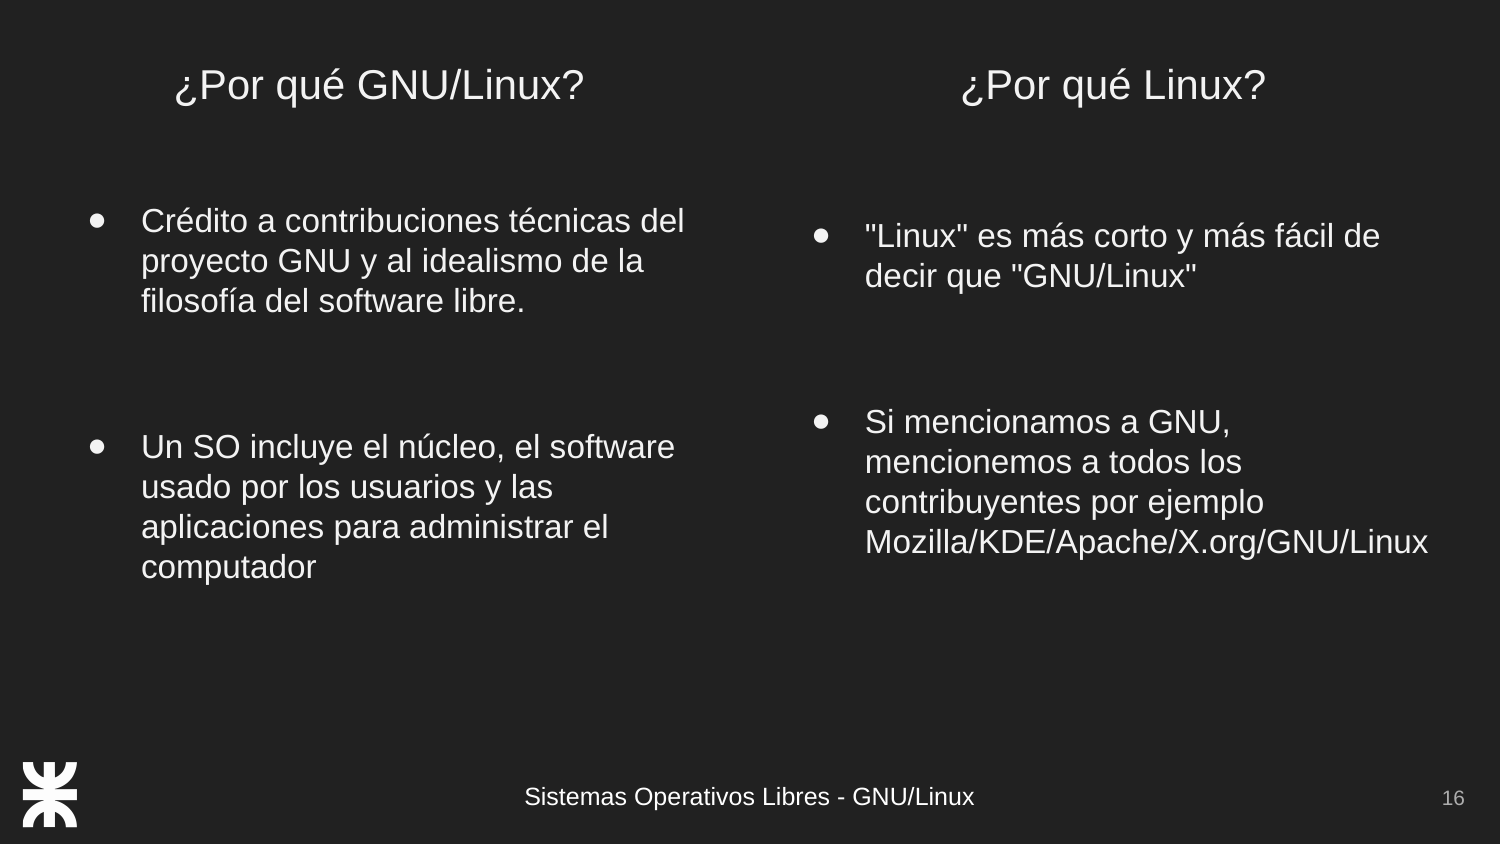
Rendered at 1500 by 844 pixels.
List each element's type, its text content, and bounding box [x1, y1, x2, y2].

picture [22, 762, 77, 829]
title Sistemas Operativos Libres - GNU/Linux [254, 748, 1246, 843]
list ¿Por qué Linux? "Linux" es más corto y más fácil de decir que "GNU/Linux" Si mencionamos a GNU, mencionemos a todos los contribuyentes por ejemplo Mozilla/KDE/Apache/X.org/GNU/Linux [775, 42, 1452, 750]
slide_number <number> [1389, 764, 1480, 830]
list ¿Por qué GNU/Linux? Crédito a contribuciones técnicas del proyecto GNU y al idealismo de la filosofía del software libre. Un SO incluye el núcleo, el software usado por los usuarios y las aplicaciones para administrar el computador [51, 42, 708, 750]
